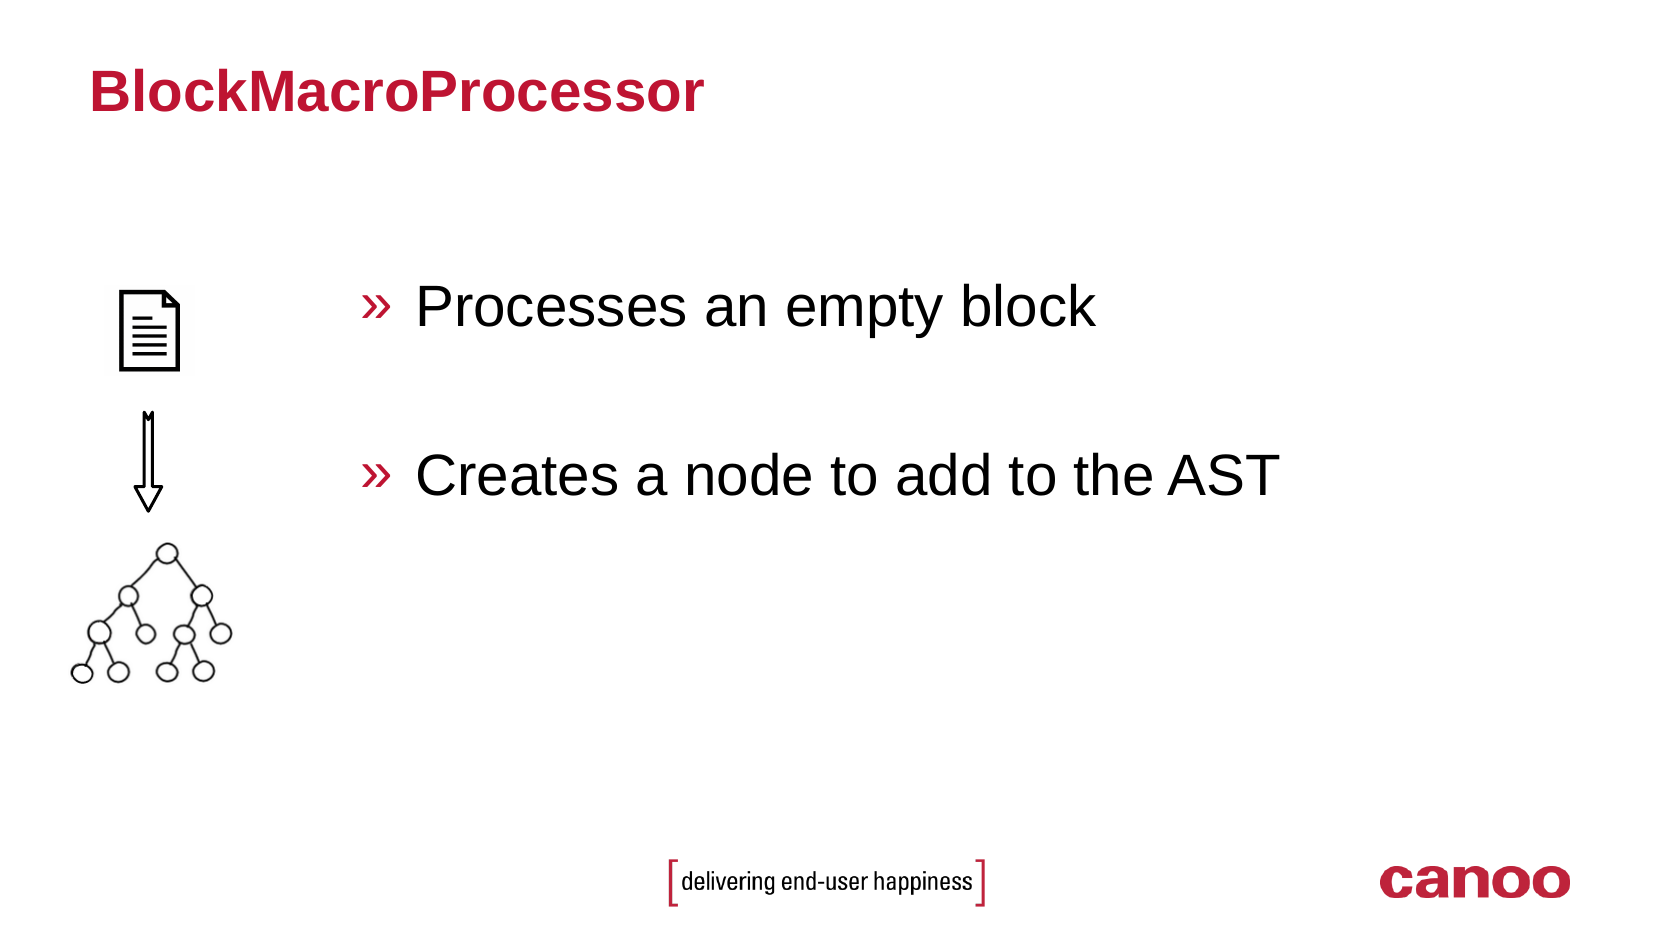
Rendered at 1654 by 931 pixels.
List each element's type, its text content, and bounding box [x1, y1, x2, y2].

picture [104, 285, 195, 376]
picture [1380, 866, 1570, 898]
picture [60, 540, 241, 691]
title BlockMacroProcessor [75, 45, 1591, 136]
picture [662, 855, 991, 910]
list Processes an empty block Creates a node to add to the AST [345, 260, 1486, 786]
